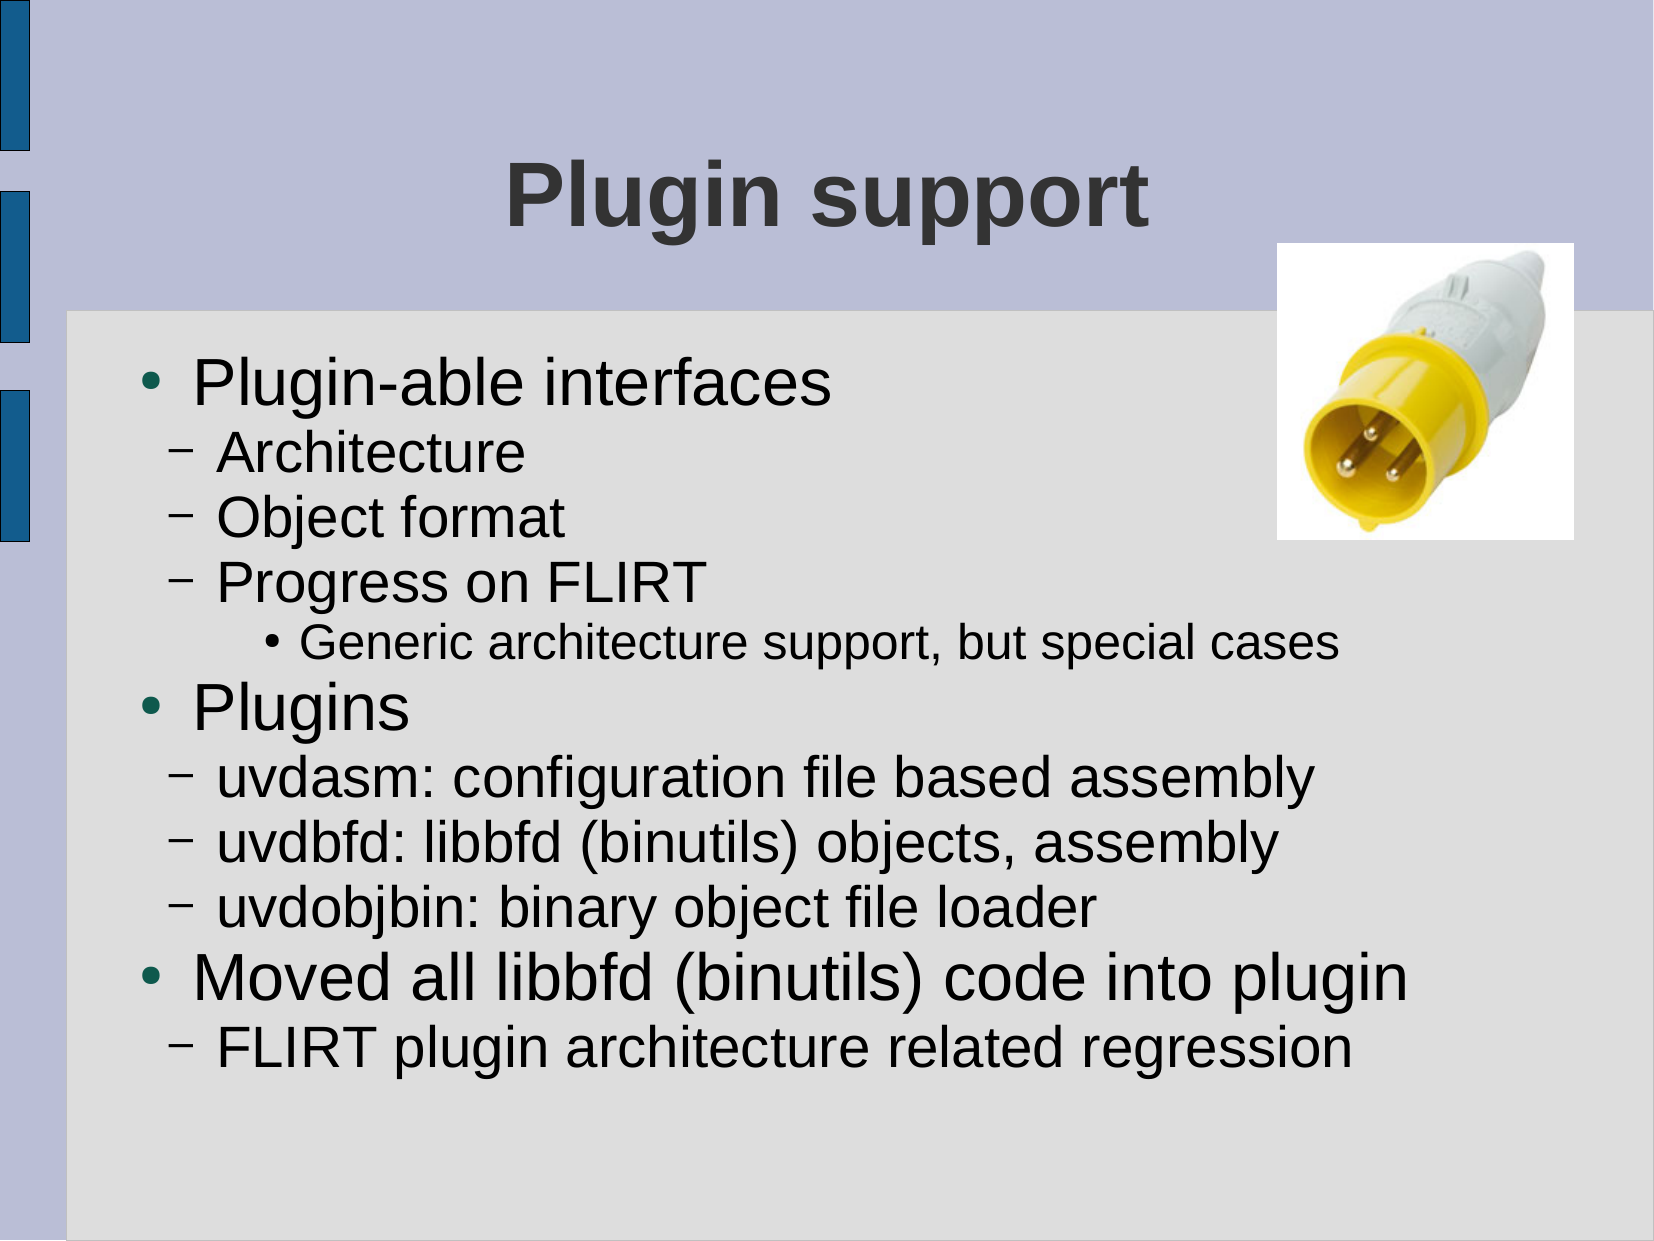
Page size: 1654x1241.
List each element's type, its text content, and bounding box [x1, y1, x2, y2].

picture [1277, 243, 1574, 540]
list Plugin-able interfaces Architecture Object format Progress on FLIRT Generic architecture support, but special cases Plugins uvdasm: configuration file based assembly uvdbfd: libbfd (binutils) objects, assembly uvdobjbin: binary object file loader Moved all libbfd (binutils) code into plugin FLIRT plugin architecture related regression [121, 344, 1534, 1127]
title Plugin support [121, 91, 1534, 299]
